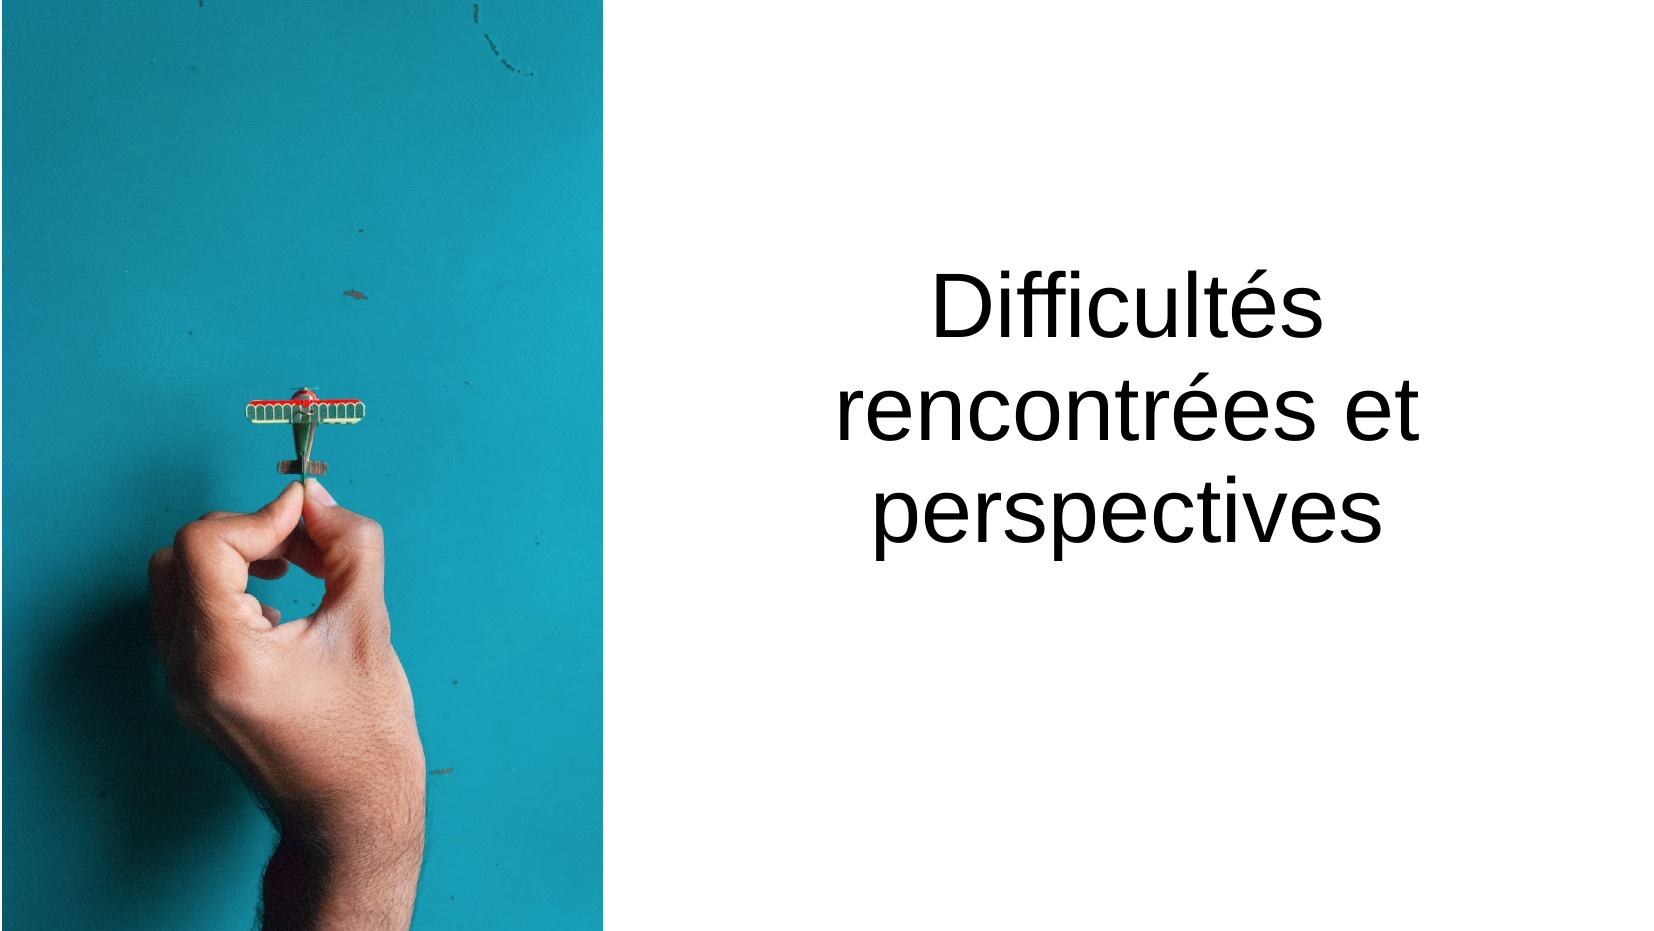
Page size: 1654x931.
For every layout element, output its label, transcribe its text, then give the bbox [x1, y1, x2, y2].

title Difficultés rencontrées et perspectives [685, 37, 1571, 780]
picture [2, 0, 603, 931]
